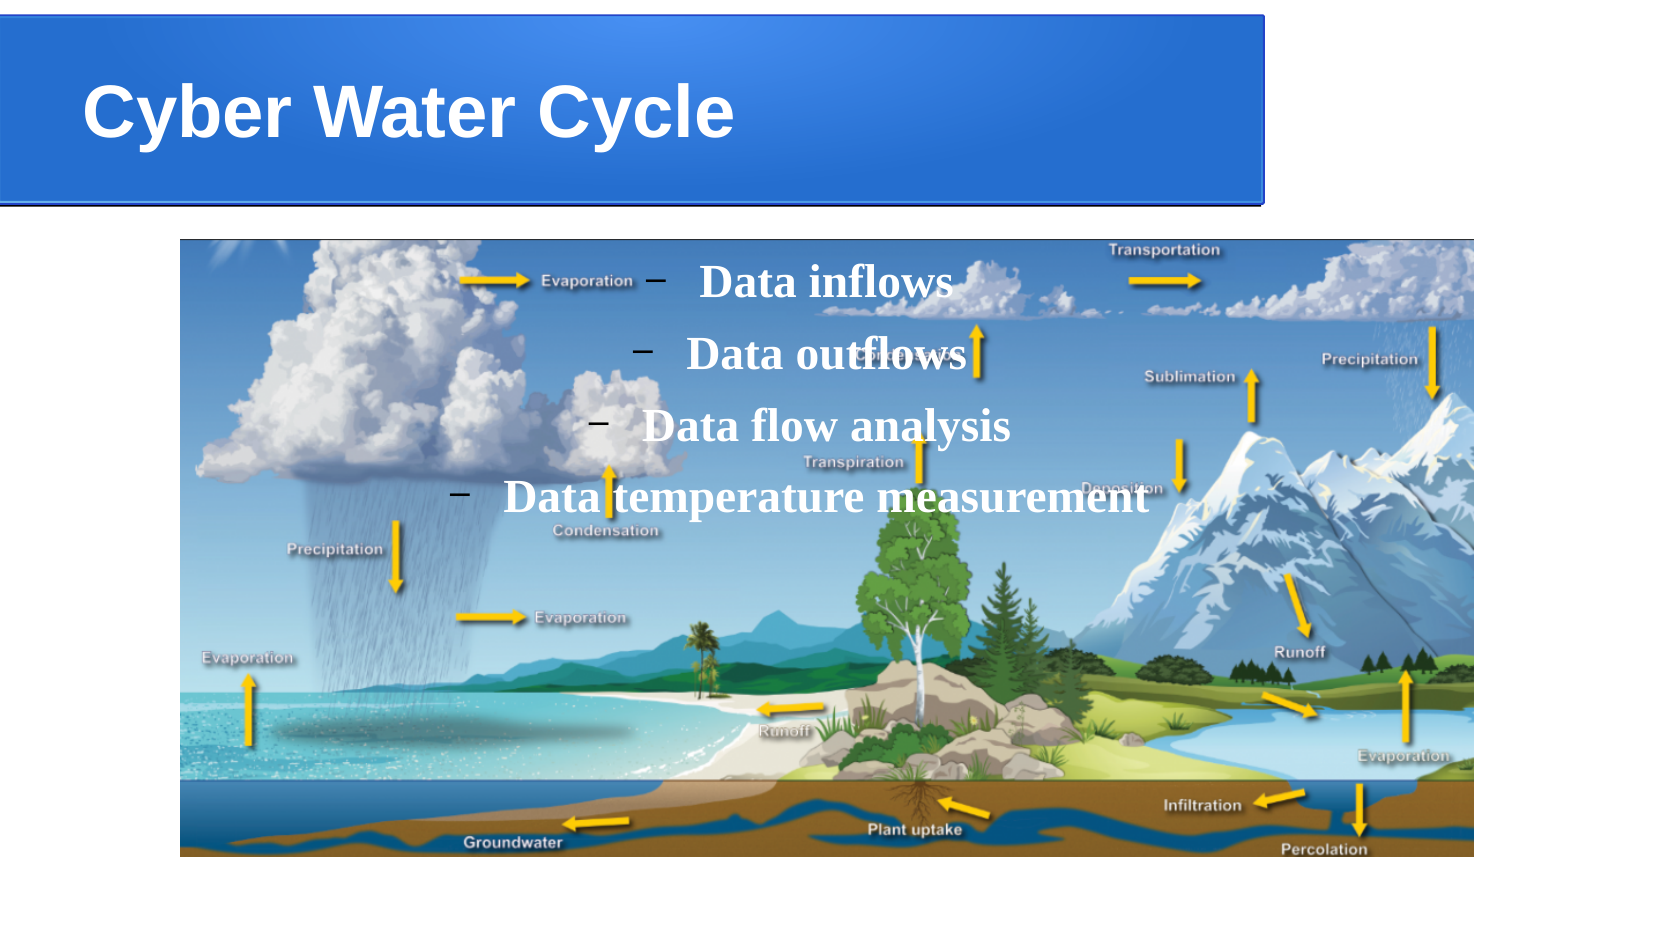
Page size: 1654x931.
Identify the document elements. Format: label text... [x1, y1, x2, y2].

picture [180, 239, 1474, 255]
picture [180, 796, 1474, 857]
title Cyber Water Cycle [82, 35, 1235, 189]
list Data inflows Data outflows Data flow analysis Data temperature measurement [11, 255, 1501, 796]
